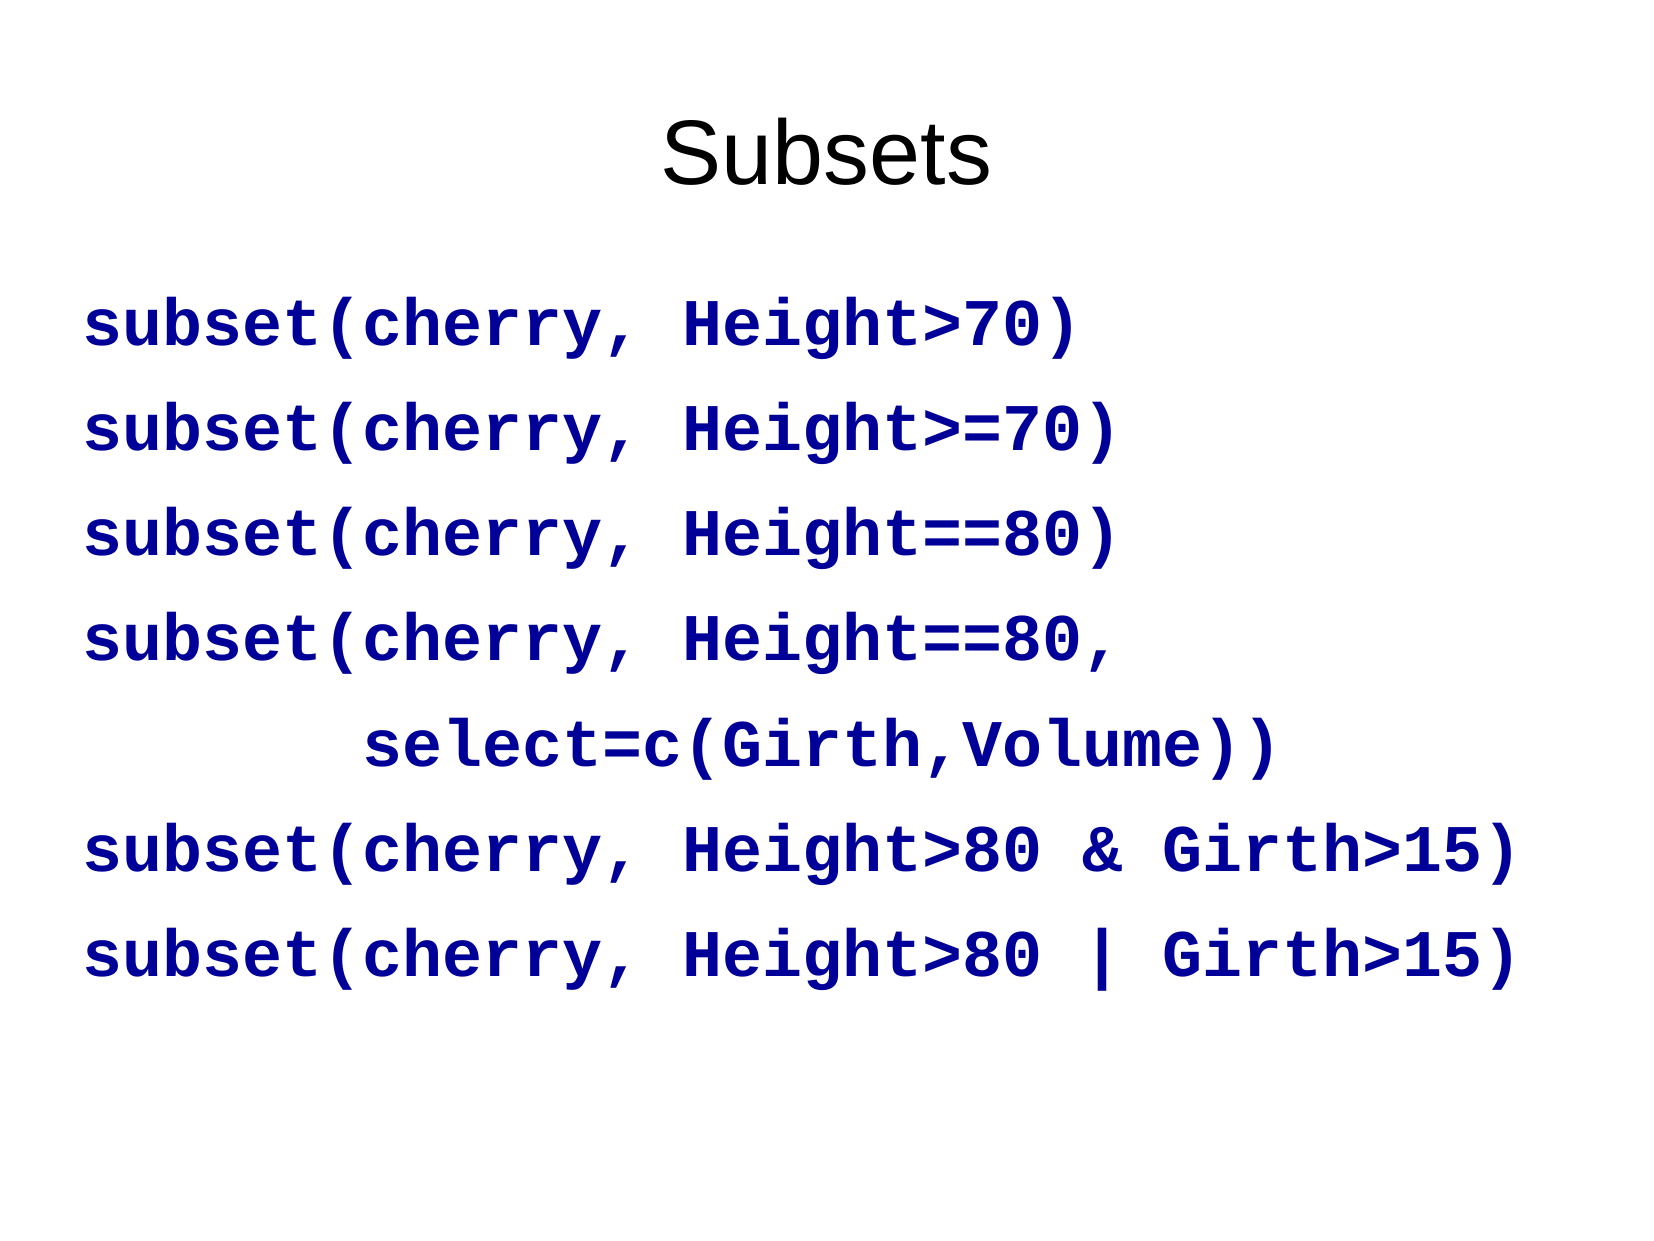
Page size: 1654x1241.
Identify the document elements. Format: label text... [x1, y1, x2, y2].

list subset(cherry, Height>70) subset(cherry, Height>=70) subset(cherry, Height==80) subset(cherry, Height==80, select=c(Girth,Volume)) subset(cherry, Height>80 & Girth>15) subset(cherry, Height>80 | Girth>15) [82, 290, 1571, 1010]
title Subsets [82, 49, 1571, 257]
